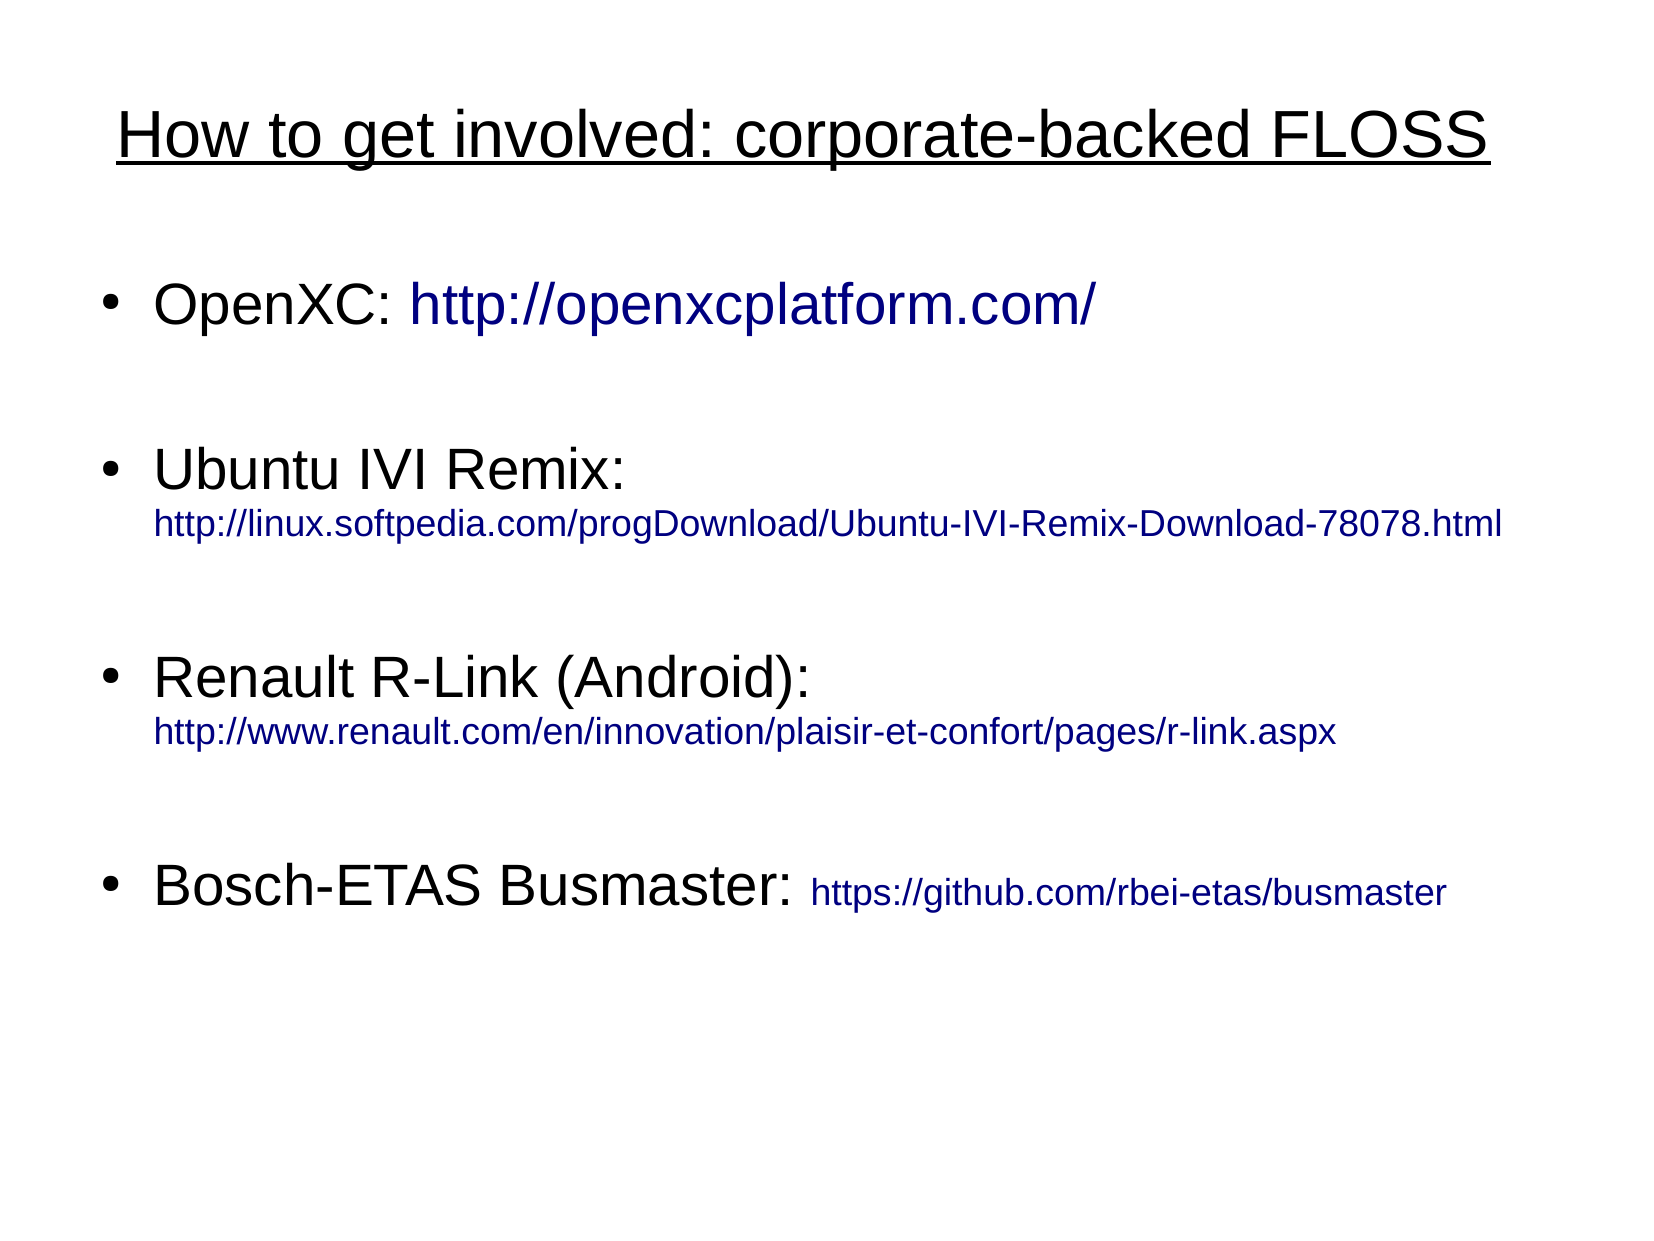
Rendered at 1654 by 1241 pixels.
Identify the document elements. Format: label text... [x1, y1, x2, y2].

list OpenXC: http://openxcplatform.com/ Ubuntu IVI Remix: http://linux.softpedia.com/progDownload/Ubuntu-IVI-Remix-Download-78078.html Renault R-Link (Android): http://www.renault.com/en/innovation/plaisir-et-confort/pages/r-link.aspx Bosch-ETAS Busmaster: https://github.com/rbei-etas/busmaster [82, 271, 1571, 1090]
title How to get involved: corporate-backed FLOSS [59, 30, 1548, 238]
title [6, 341, 1496, 549]
